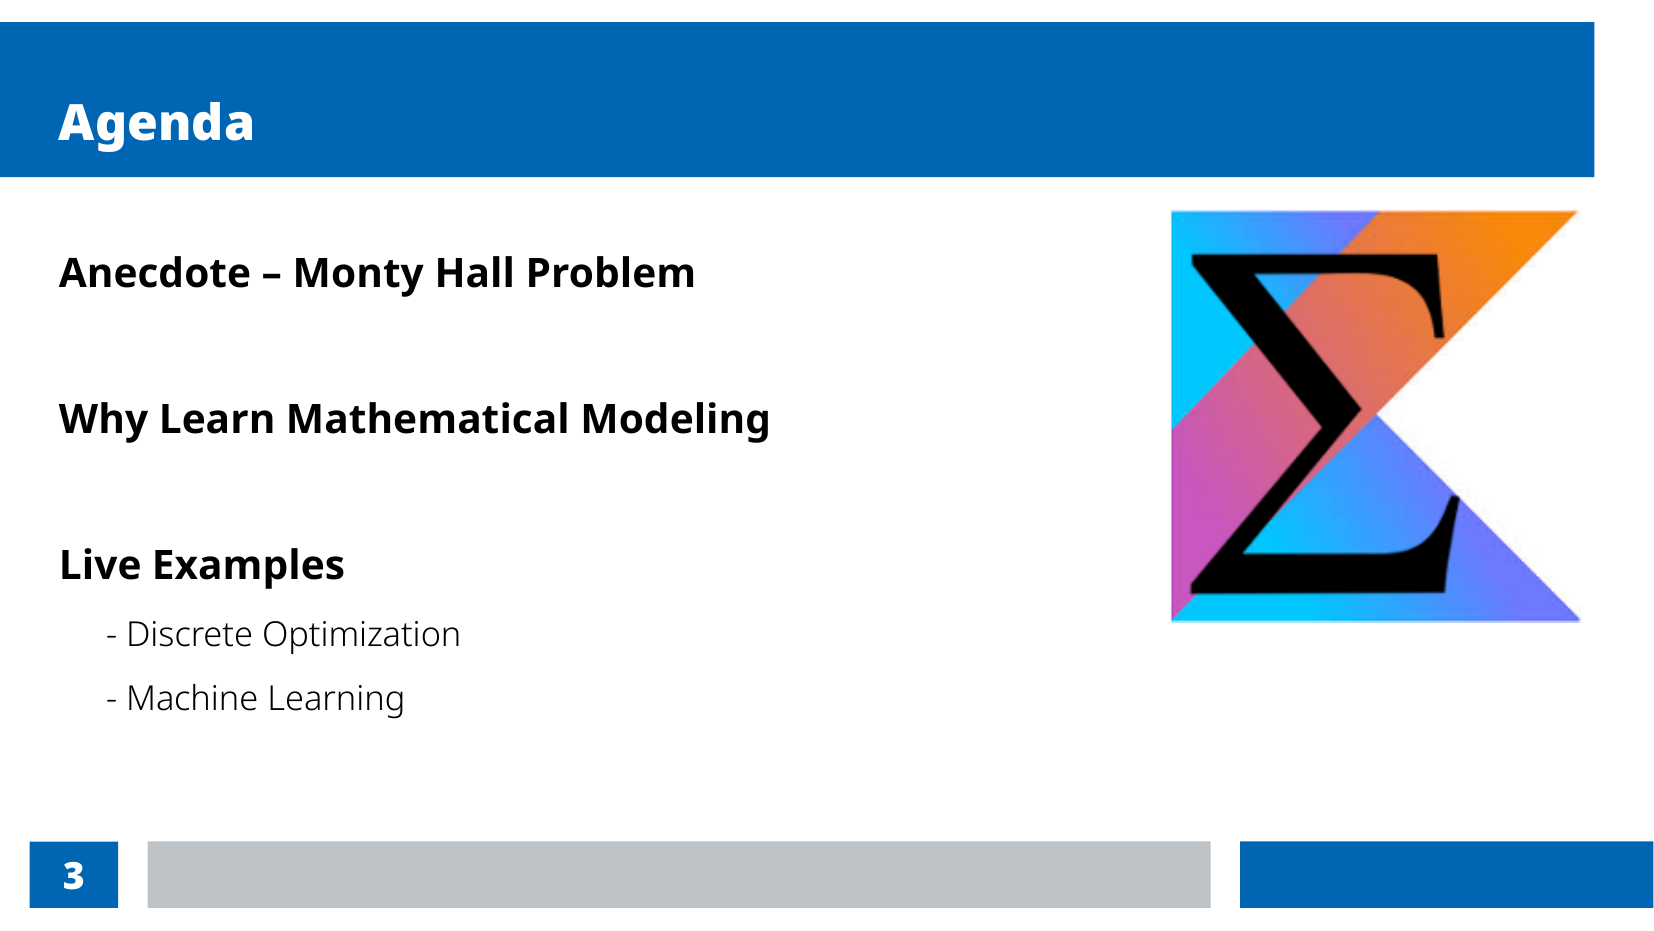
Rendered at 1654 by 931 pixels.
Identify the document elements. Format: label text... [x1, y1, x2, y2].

list Anecdote – Monty Hall Problem Why Learn Mathematical Modeling Live Examples - Discrete Optimization - Machine Learning [59, 243, 1565, 820]
title Agenda [59, 44, 1595, 156]
picture [1170, 209, 1581, 623]
